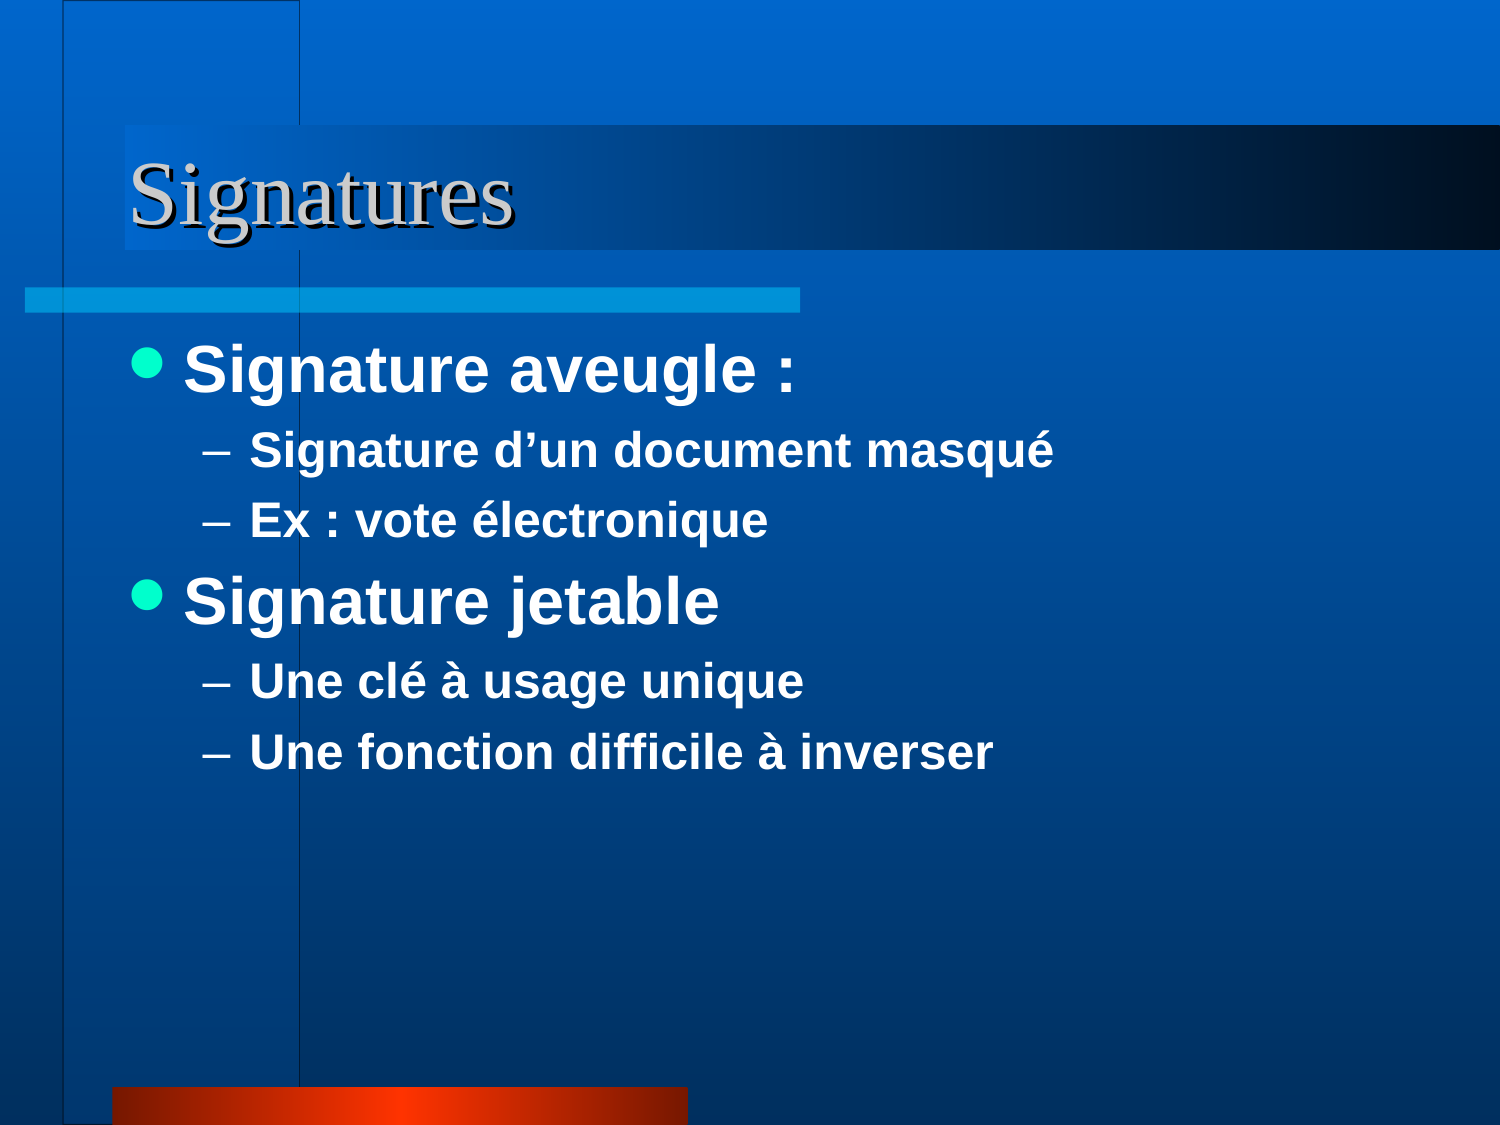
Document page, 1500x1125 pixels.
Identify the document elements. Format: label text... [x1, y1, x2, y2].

title Signatures [112, 99, 1388, 288]
list Signature aveugle : Signature d’un document masqué Ex : vote électronique Signature jetable Une clé à usage unique Une fonction difficile à inverser [112, 324, 1388, 1001]
